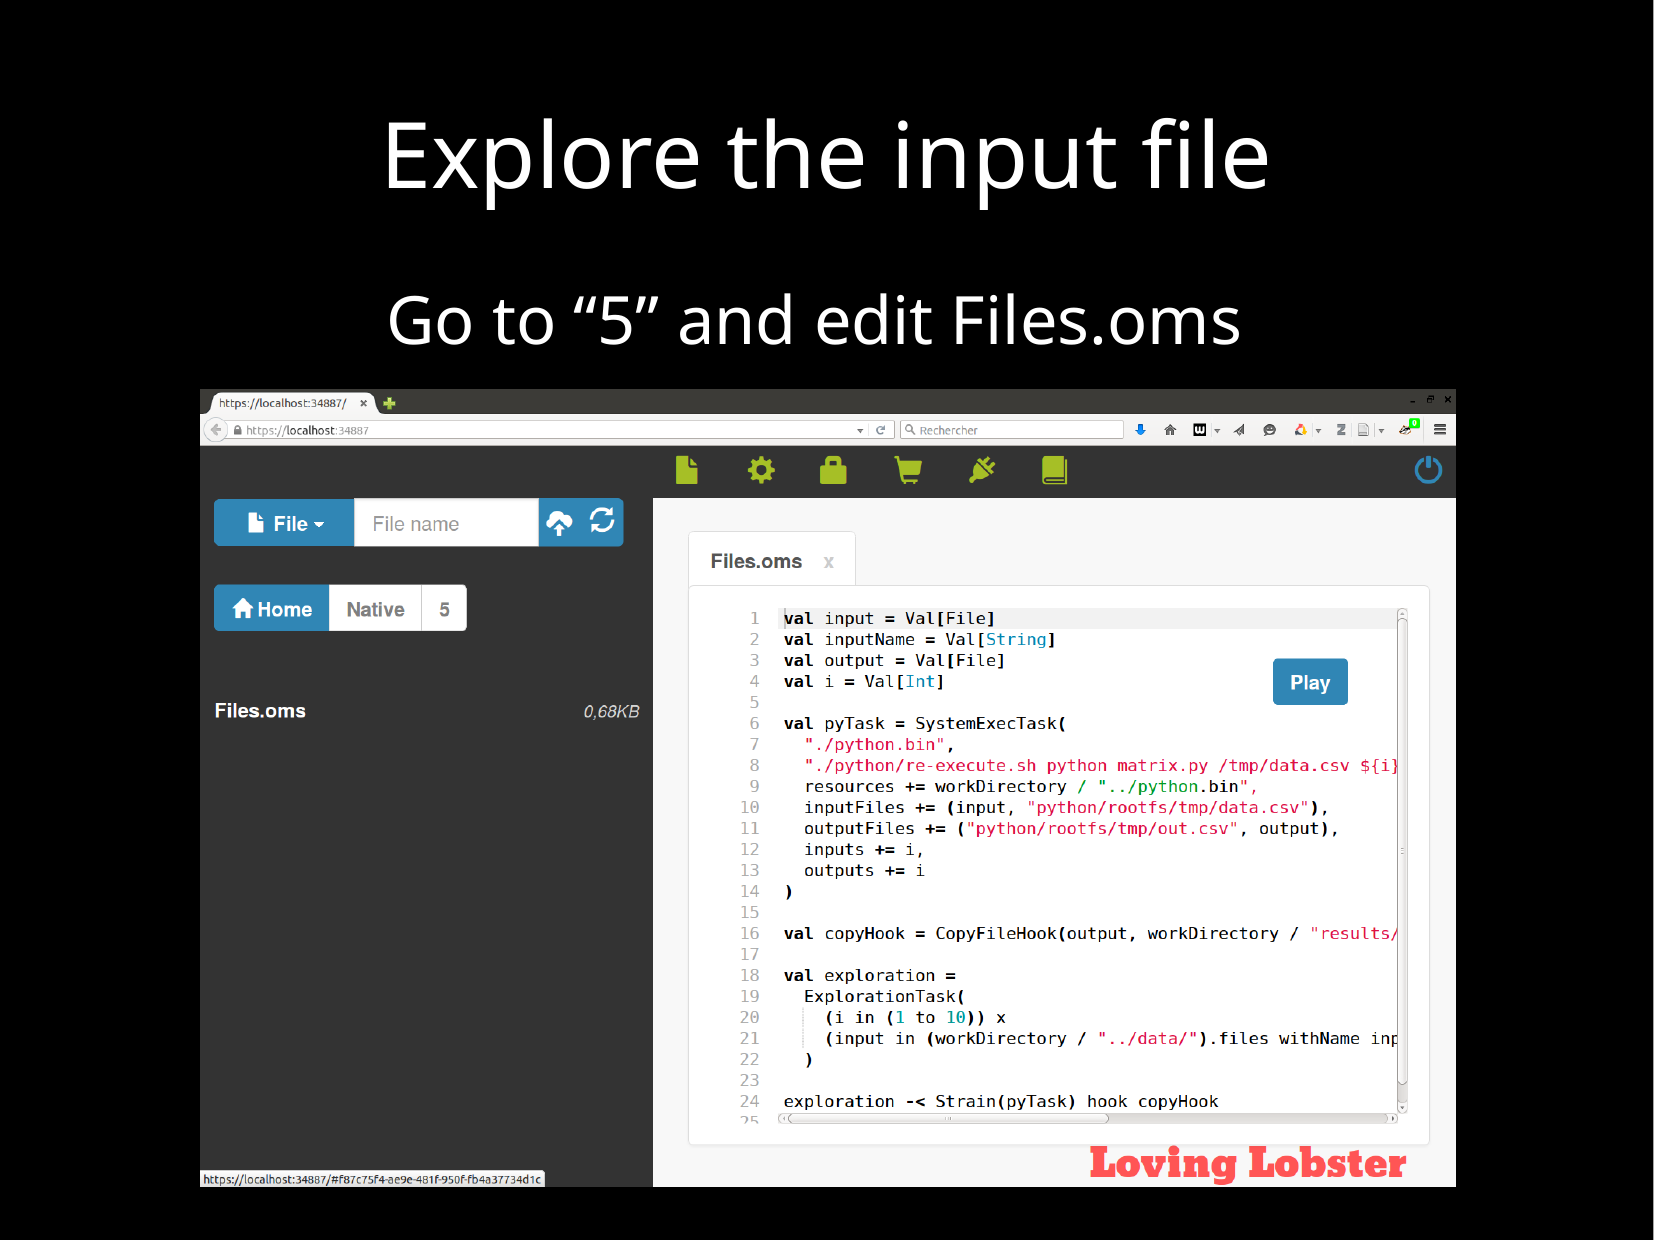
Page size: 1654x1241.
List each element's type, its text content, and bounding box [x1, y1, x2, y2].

title Explore the input file [82, 49, 1571, 257]
picture [200, 389, 1456, 1187]
list Go to “5” and edit Files.oms [70, 272, 1559, 402]
